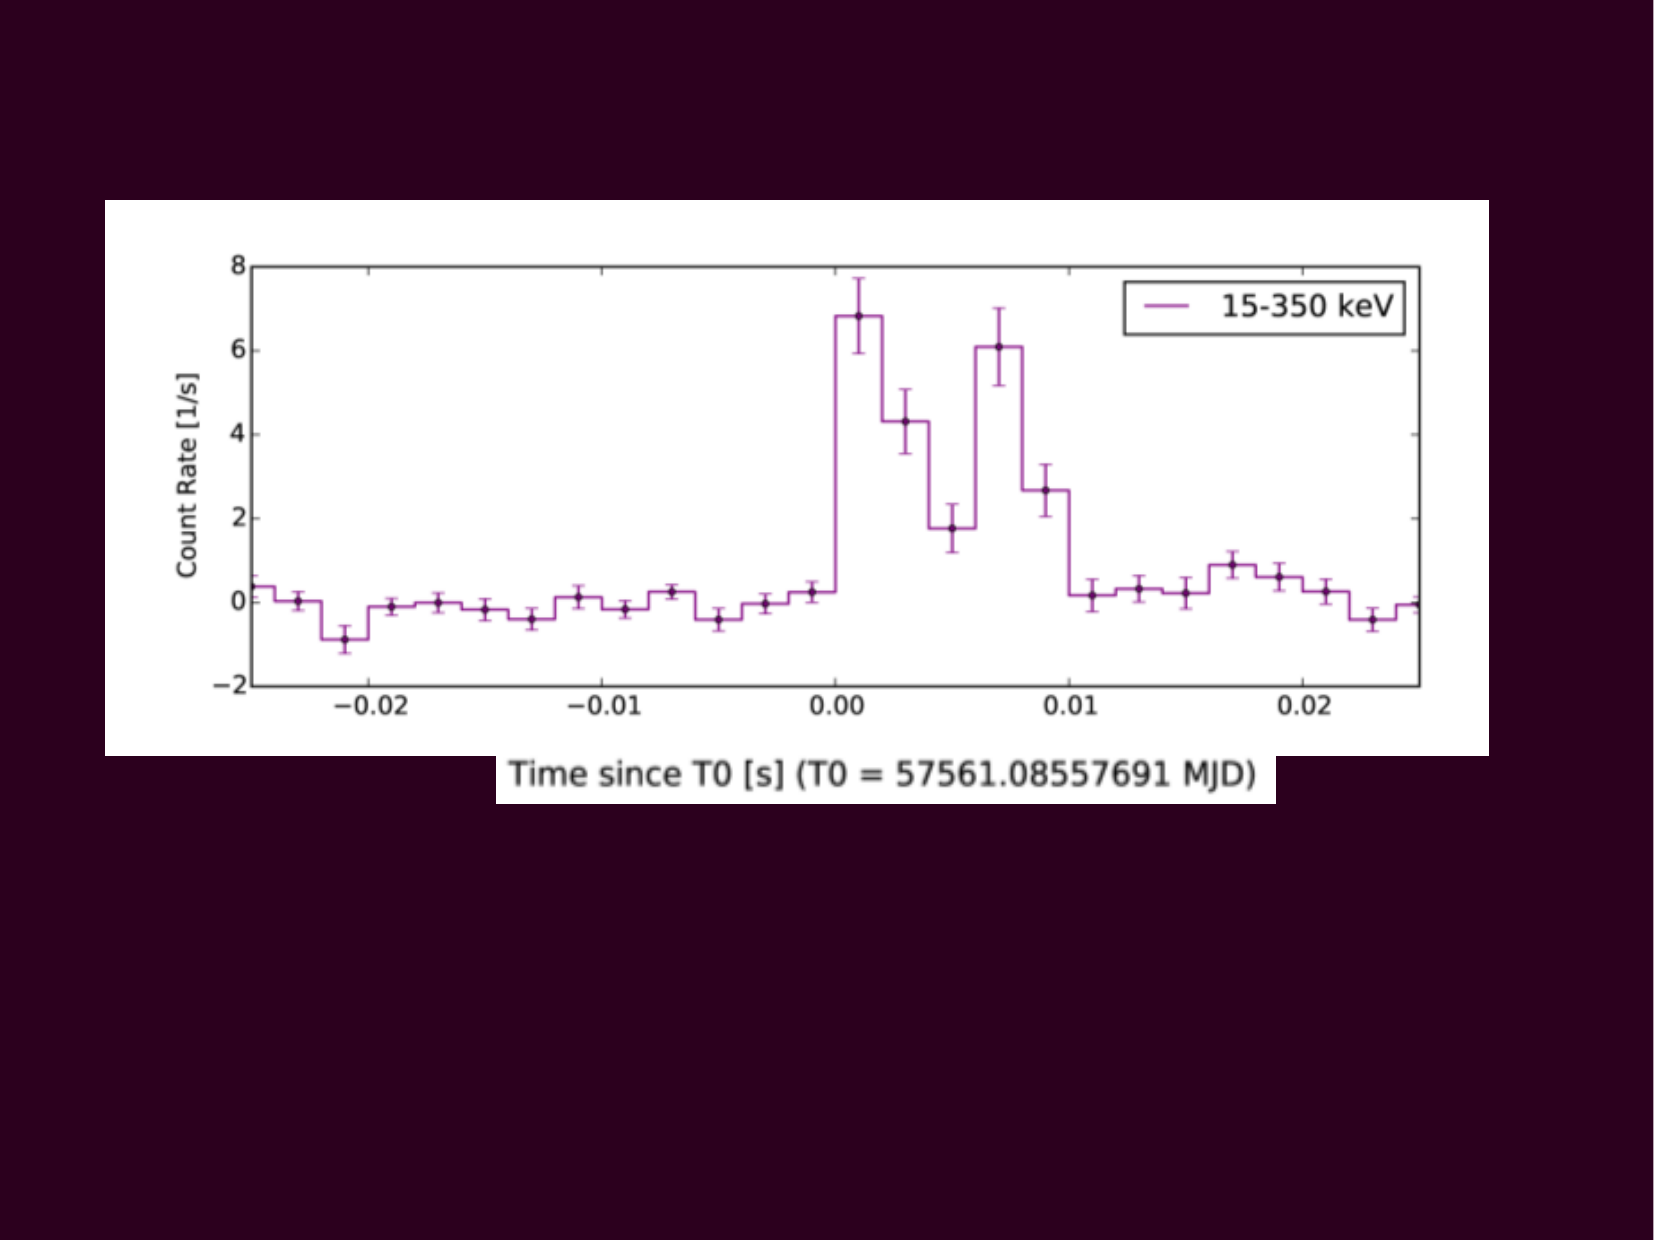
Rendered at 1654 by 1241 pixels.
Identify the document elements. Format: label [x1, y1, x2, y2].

picture [105, 200, 1489, 804]
